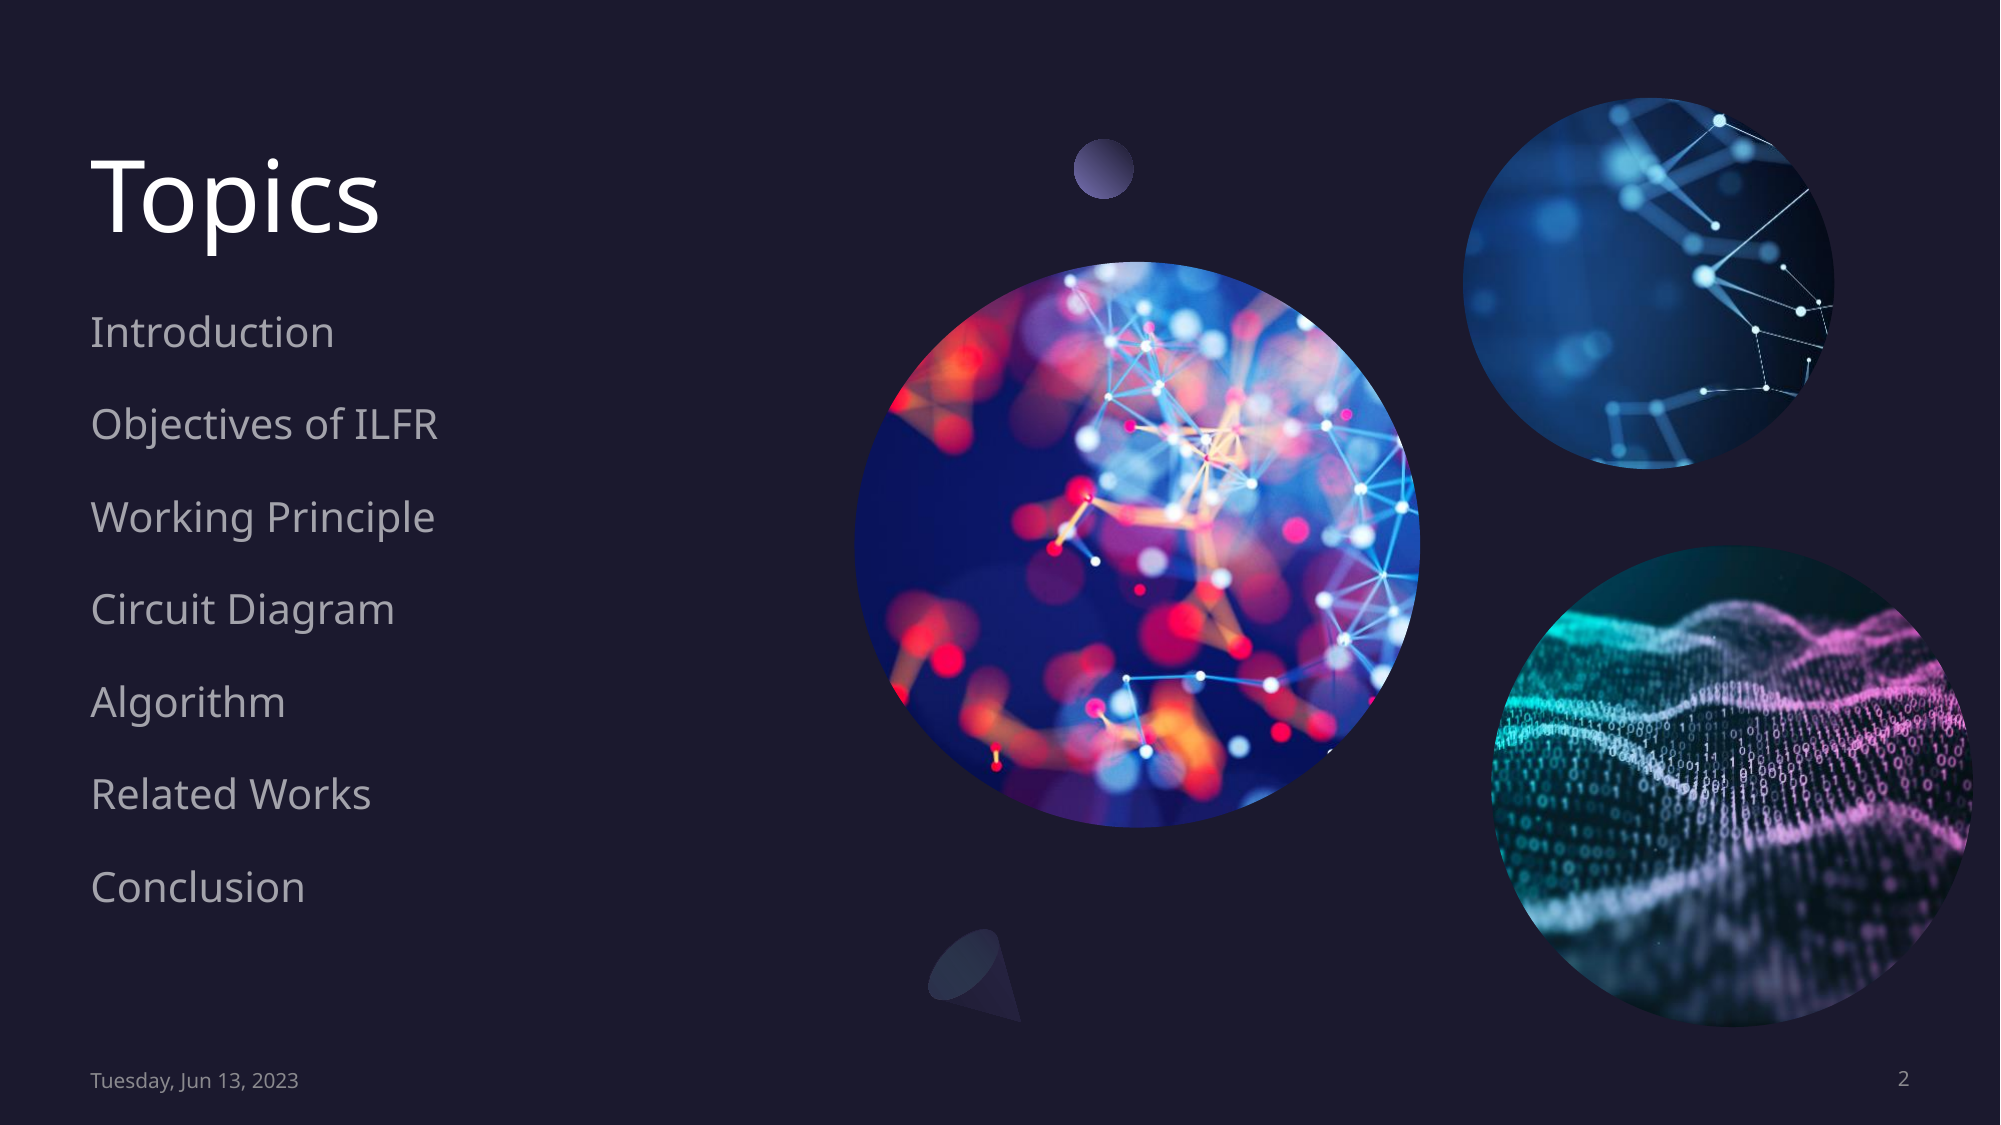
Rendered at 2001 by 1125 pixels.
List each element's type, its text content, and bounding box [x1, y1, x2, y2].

slide_number <number> [1632, 1067, 1910, 1093]
text_box [1462, 97, 1835, 470]
slide_number Tuesday, Jun 13, 2023 [90, 1067, 522, 1093]
list Introduction Objectives of ILFR Working Principle Circuit Diagram Algorithm Related Works Conclusion [90, 300, 676, 948]
title Topics [90, 97, 676, 254]
text_box [854, 261, 1421, 828]
text_box [1491, 545, 1974, 1028]
